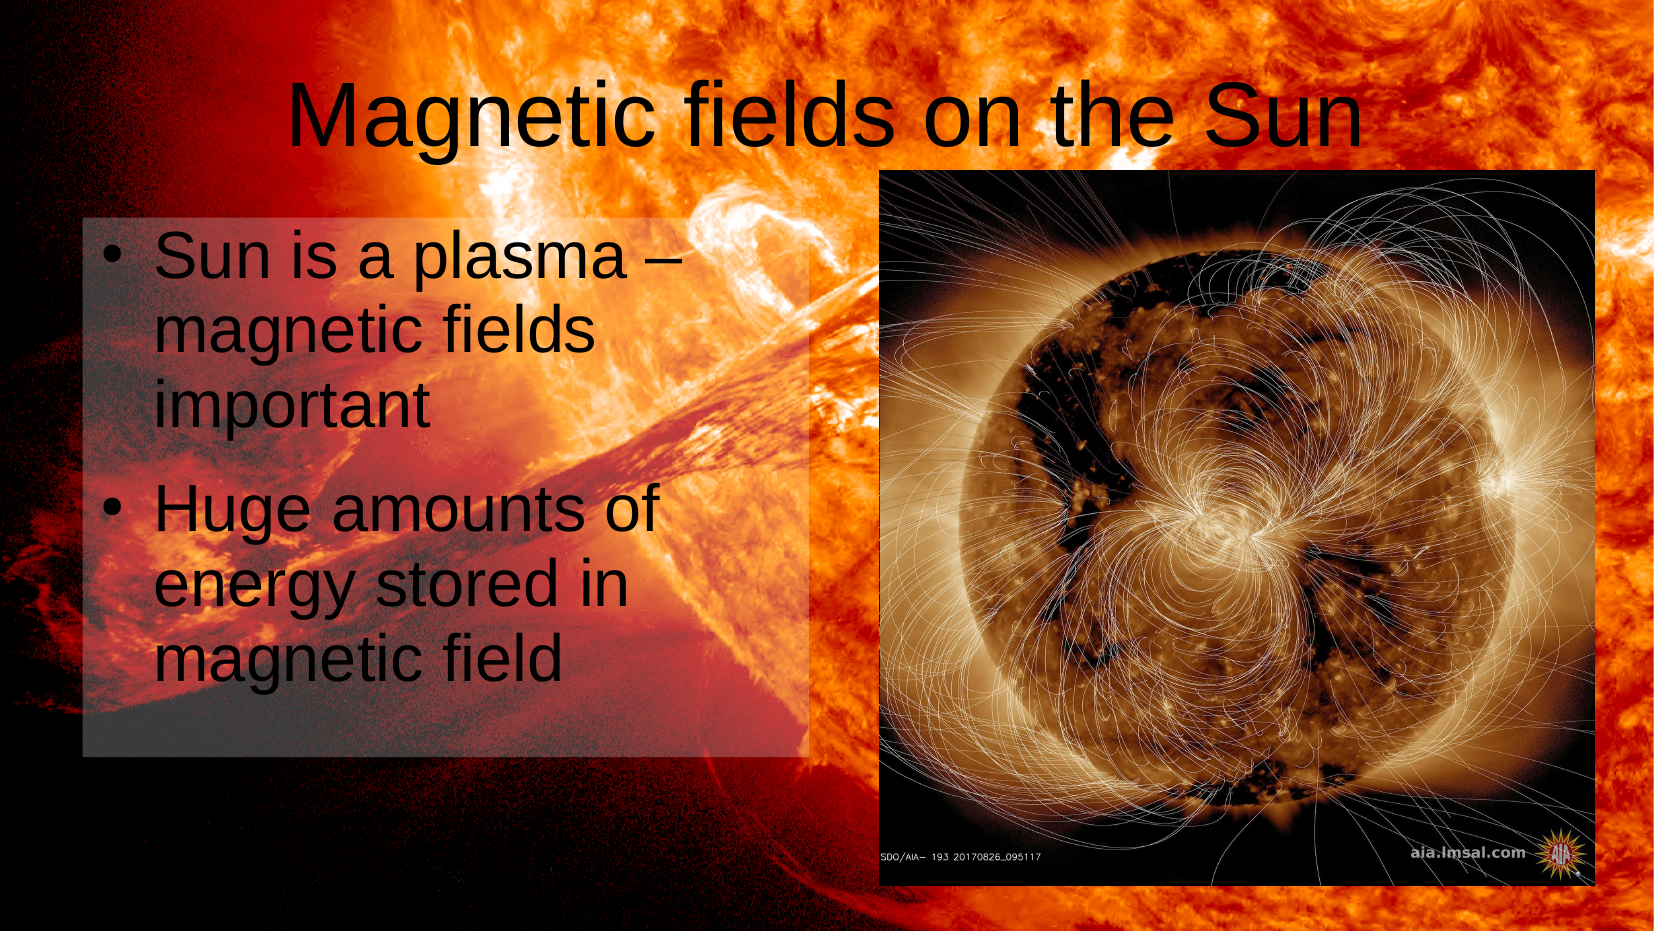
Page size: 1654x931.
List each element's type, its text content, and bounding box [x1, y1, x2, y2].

title Magnetic fields on the Sun [82, 37, 1571, 193]
picture [0, 0, 1654, 931]
list Sun is a plasma – magnetic fields important Huge amounts of energy stored in magnetic field [82, 217, 809, 758]
